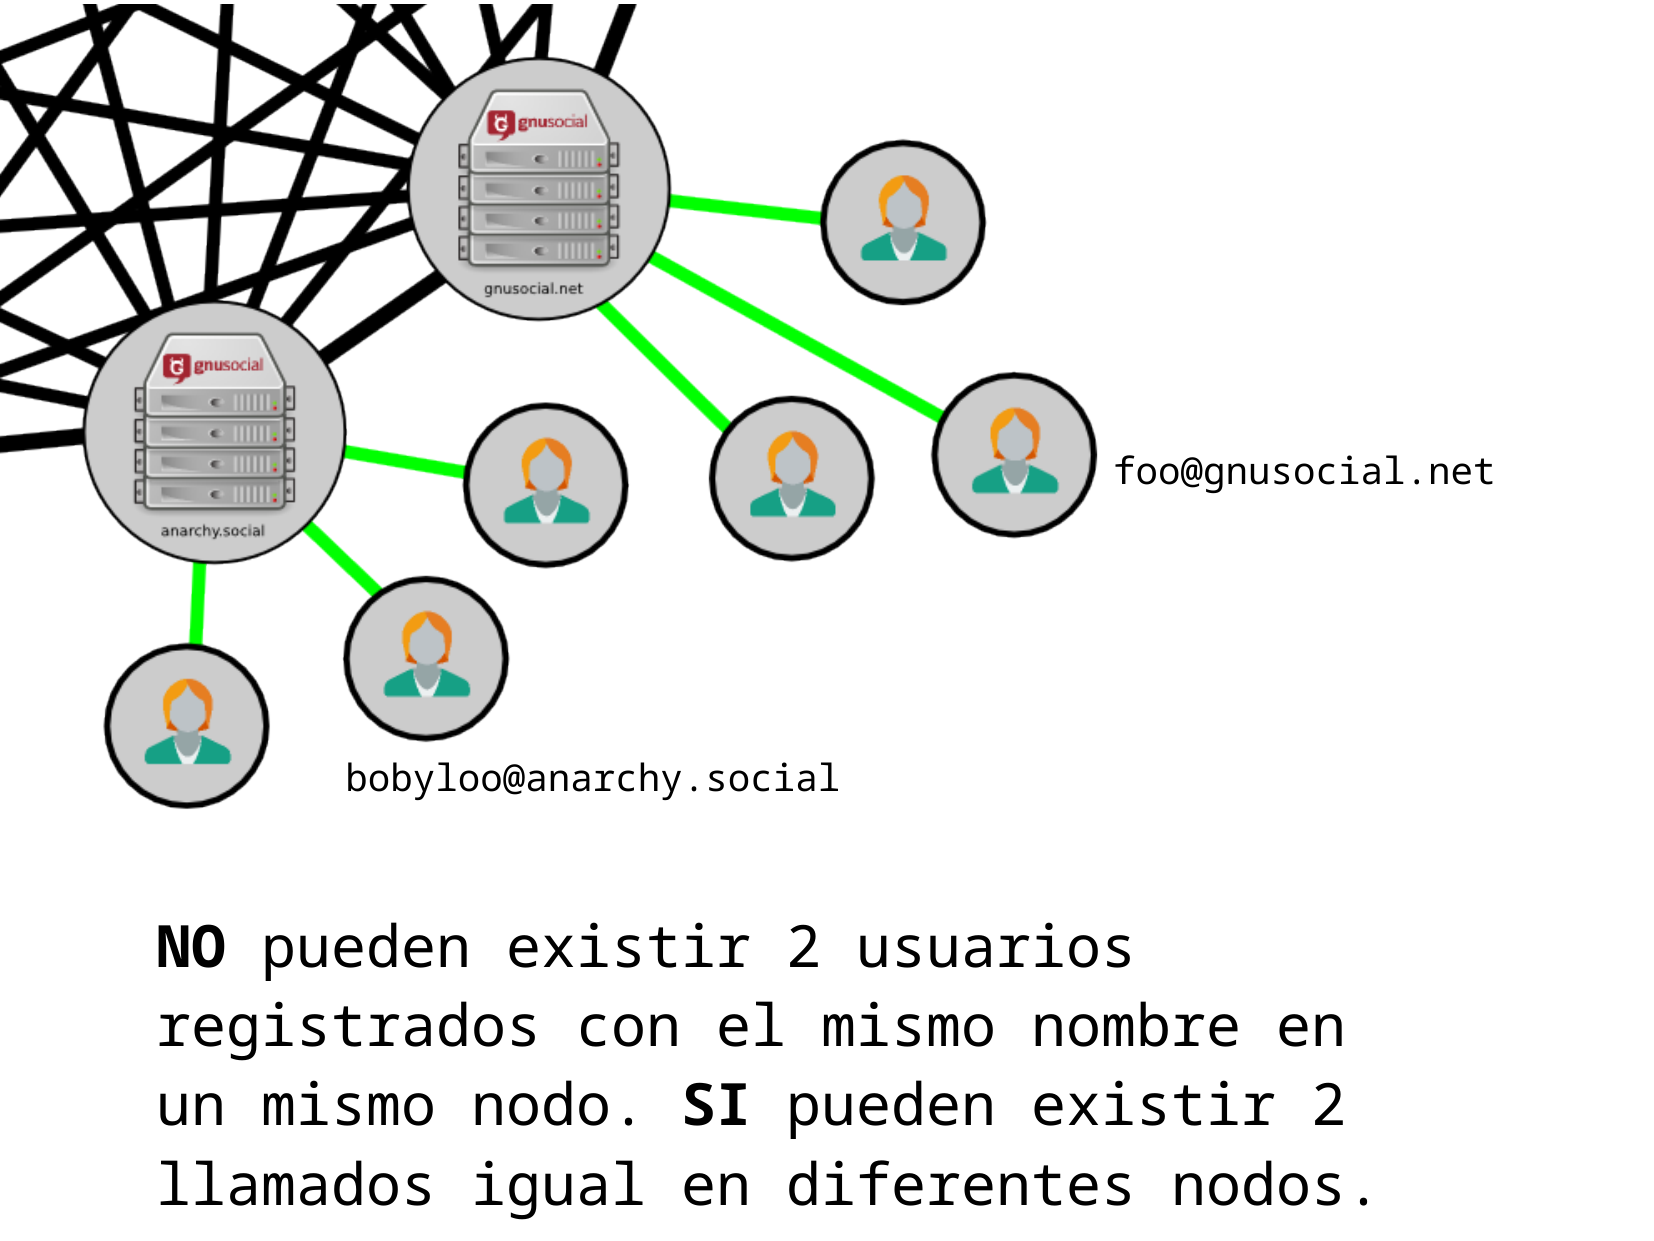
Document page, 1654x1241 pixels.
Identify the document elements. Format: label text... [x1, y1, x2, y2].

text_box foo@gnusocial.net [1098, 437, 1654, 497]
text_box NO pueden existir 2 usuarios registrados con el mismo nombre en un mismo nodo. SI pueden existir 2 llamados igual en diferentes nodos. [141, 897, 1465, 1193]
picture [0, 4, 1111, 821]
text_box bobyloo@anarchy.social [330, 744, 1323, 804]
